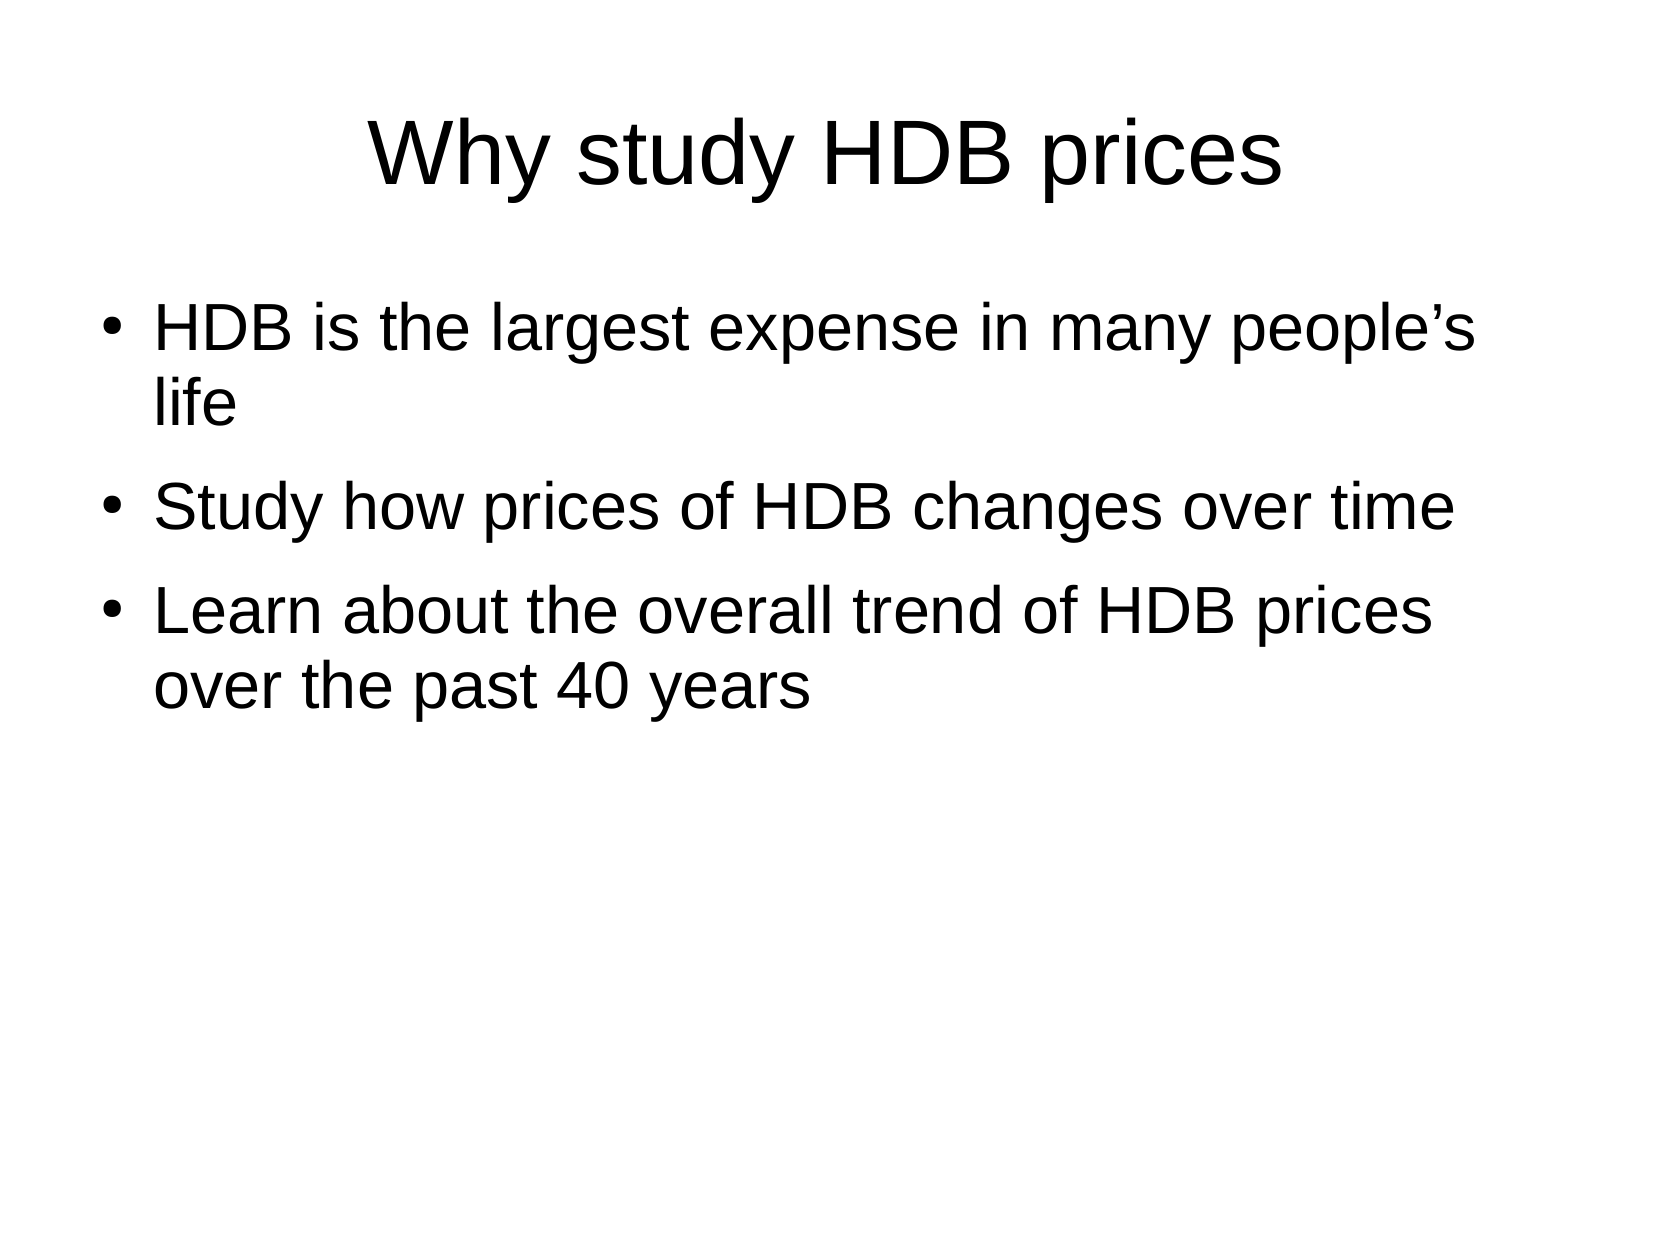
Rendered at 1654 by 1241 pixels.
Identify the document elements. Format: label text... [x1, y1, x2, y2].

title Why study HDB prices [82, 49, 1571, 257]
list HDB is the largest expense in many people’s life Study how prices of HDB changes over time Learn about the overall trend of HDB prices over the past 40 years [82, 290, 1571, 1010]
